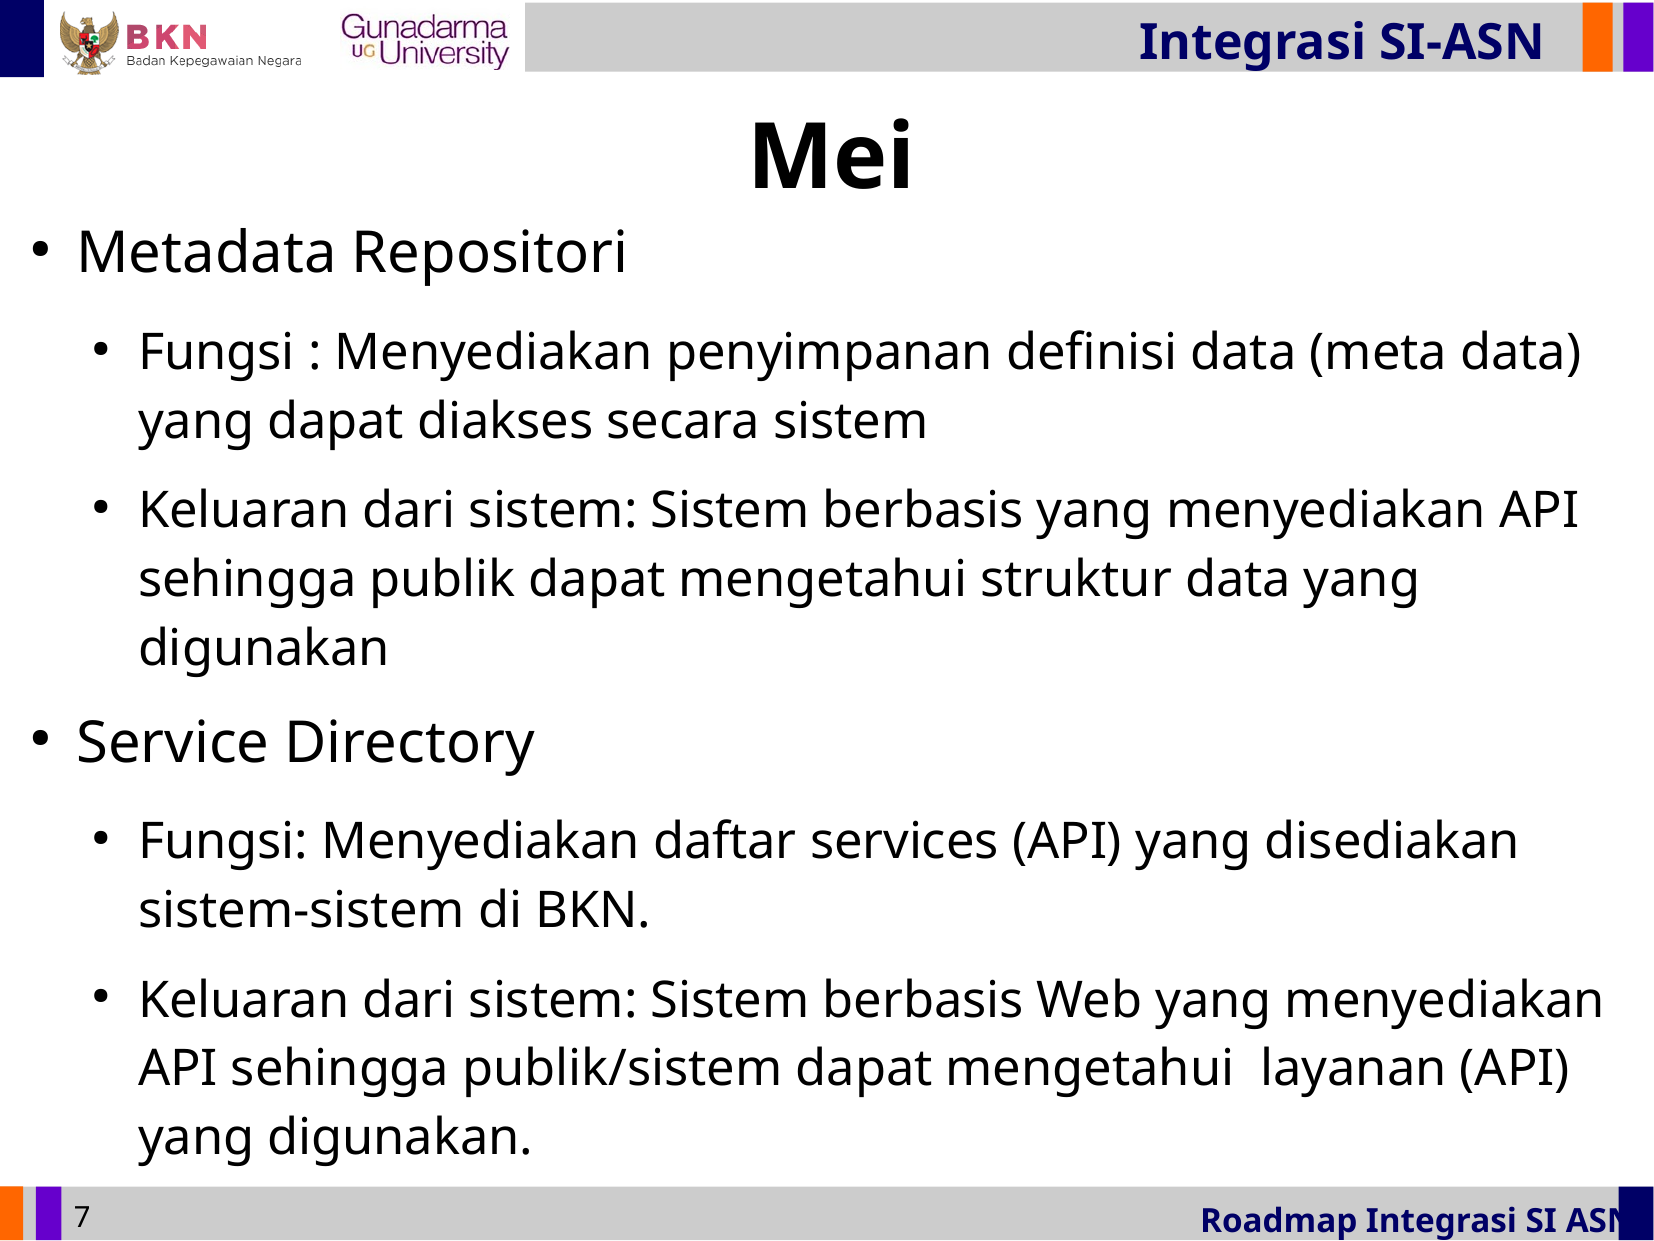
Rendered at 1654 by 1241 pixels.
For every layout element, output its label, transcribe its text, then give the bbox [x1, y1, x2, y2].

picture [60, 11, 301, 75]
picture [340, 0, 510, 70]
list Metadata Repositori Fungsi : Menyediakan penyimpanan definisi data (meta data) yang dapat diakses secara sistem Keluaran dari sistem: Sistem berbasis yang menyediakan API sehingga publik dapat mengetahui struktur data yang digunakan Service Directory Fungsi: Menyediakan daftar services (API) yang disediakan sistem-sistem di BKN. Keluaran dari sistem: Sistem berbasis Web yang menyediakan API sehingga publik/sistem dapat mengetahui layanan (API) yang digunakan. [14, 210, 1630, 1171]
title Mei [75, 90, 1588, 210]
